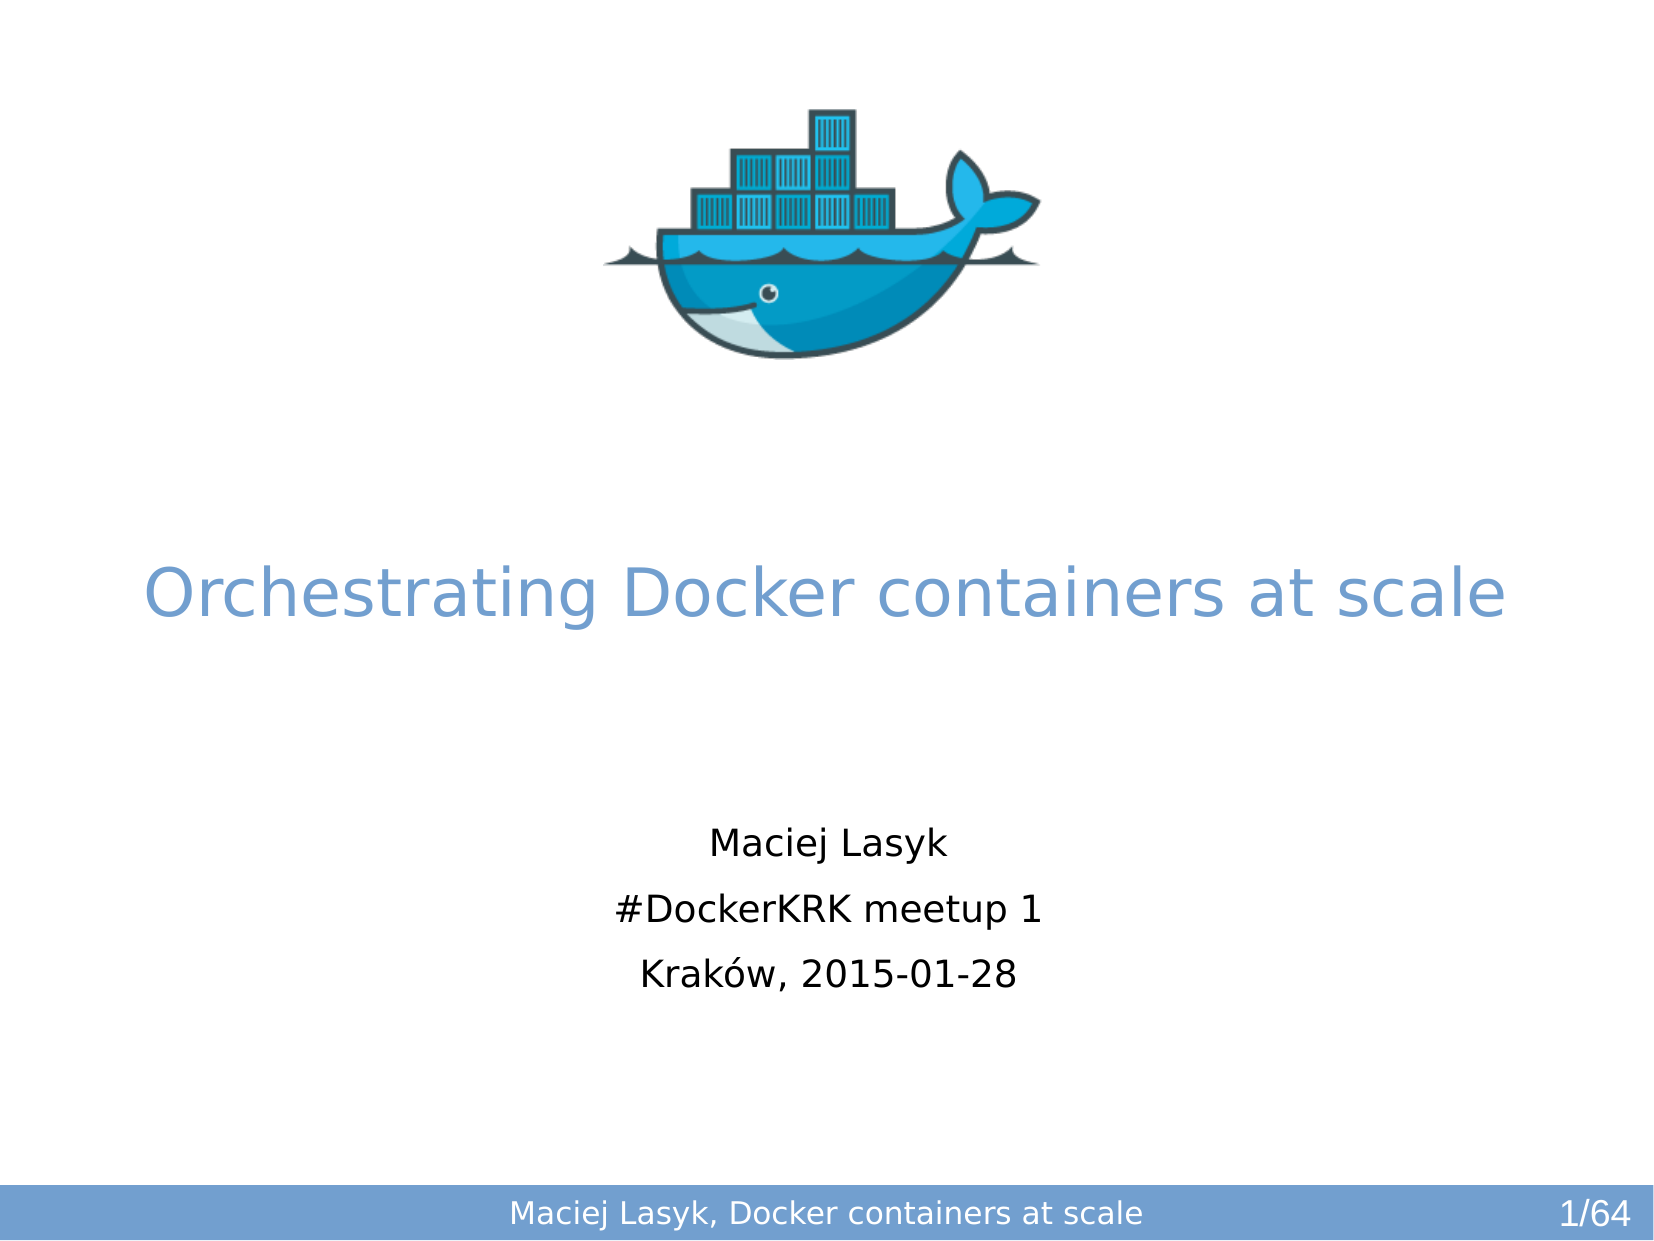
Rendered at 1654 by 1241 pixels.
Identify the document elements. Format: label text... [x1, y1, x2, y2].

text_box [0, 1185, 1533, 1241]
text_box Orchestrating Docker containers at scale [128, 547, 1525, 641]
text_box Maciej Lasyk #DockerKRK meetup 1 Kraków, 2015-01-28 [598, 793, 1059, 982]
picture [603, 109, 1051, 361]
text_box 1/64 [1533, 1185, 1647, 1241]
text_box Maciej Lasyk, Docker containers at scale [494, 1188, 1160, 1240]
text_box [1647, 1185, 1654, 1241]
